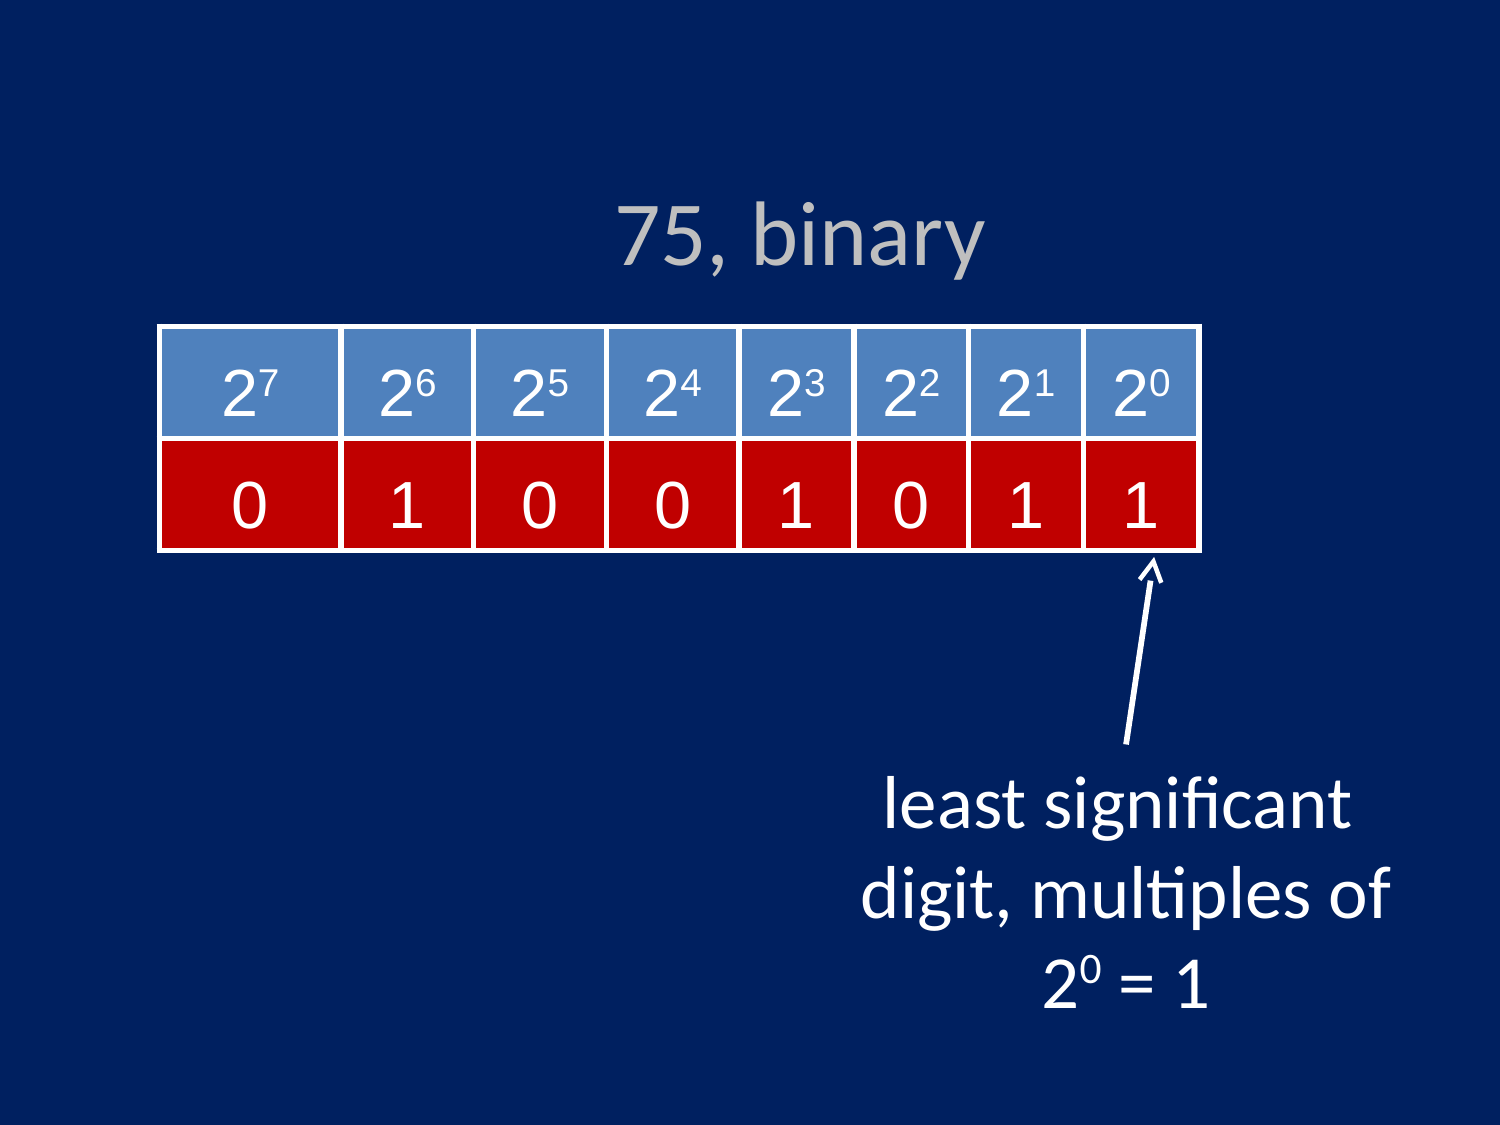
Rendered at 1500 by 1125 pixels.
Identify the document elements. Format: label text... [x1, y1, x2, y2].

table_header 23 [742, 329, 851, 436]
text_box 75, binary [237, 172, 1364, 286]
table_header 22 [857, 329, 966, 436]
table_header 26 [344, 329, 471, 436]
table_cell 0 [609, 441, 736, 548]
table_cell 1 [971, 441, 1081, 548]
text_box least significant digit, multiples of 20 = 1 [748, 745, 1500, 1032]
table_header 20 [1086, 329, 1196, 436]
table_cell 1 [1086, 441, 1196, 548]
table_cell 0 [476, 441, 604, 548]
table_header 24 [609, 329, 736, 436]
table_cell 1 [742, 441, 851, 548]
table_cell 0 [162, 441, 338, 548]
table_header 27 [162, 329, 338, 436]
table_header 25 [476, 329, 604, 436]
table_cell 0 [857, 441, 966, 548]
table_header 21 [971, 329, 1081, 436]
table_cell 1 [344, 441, 471, 548]
